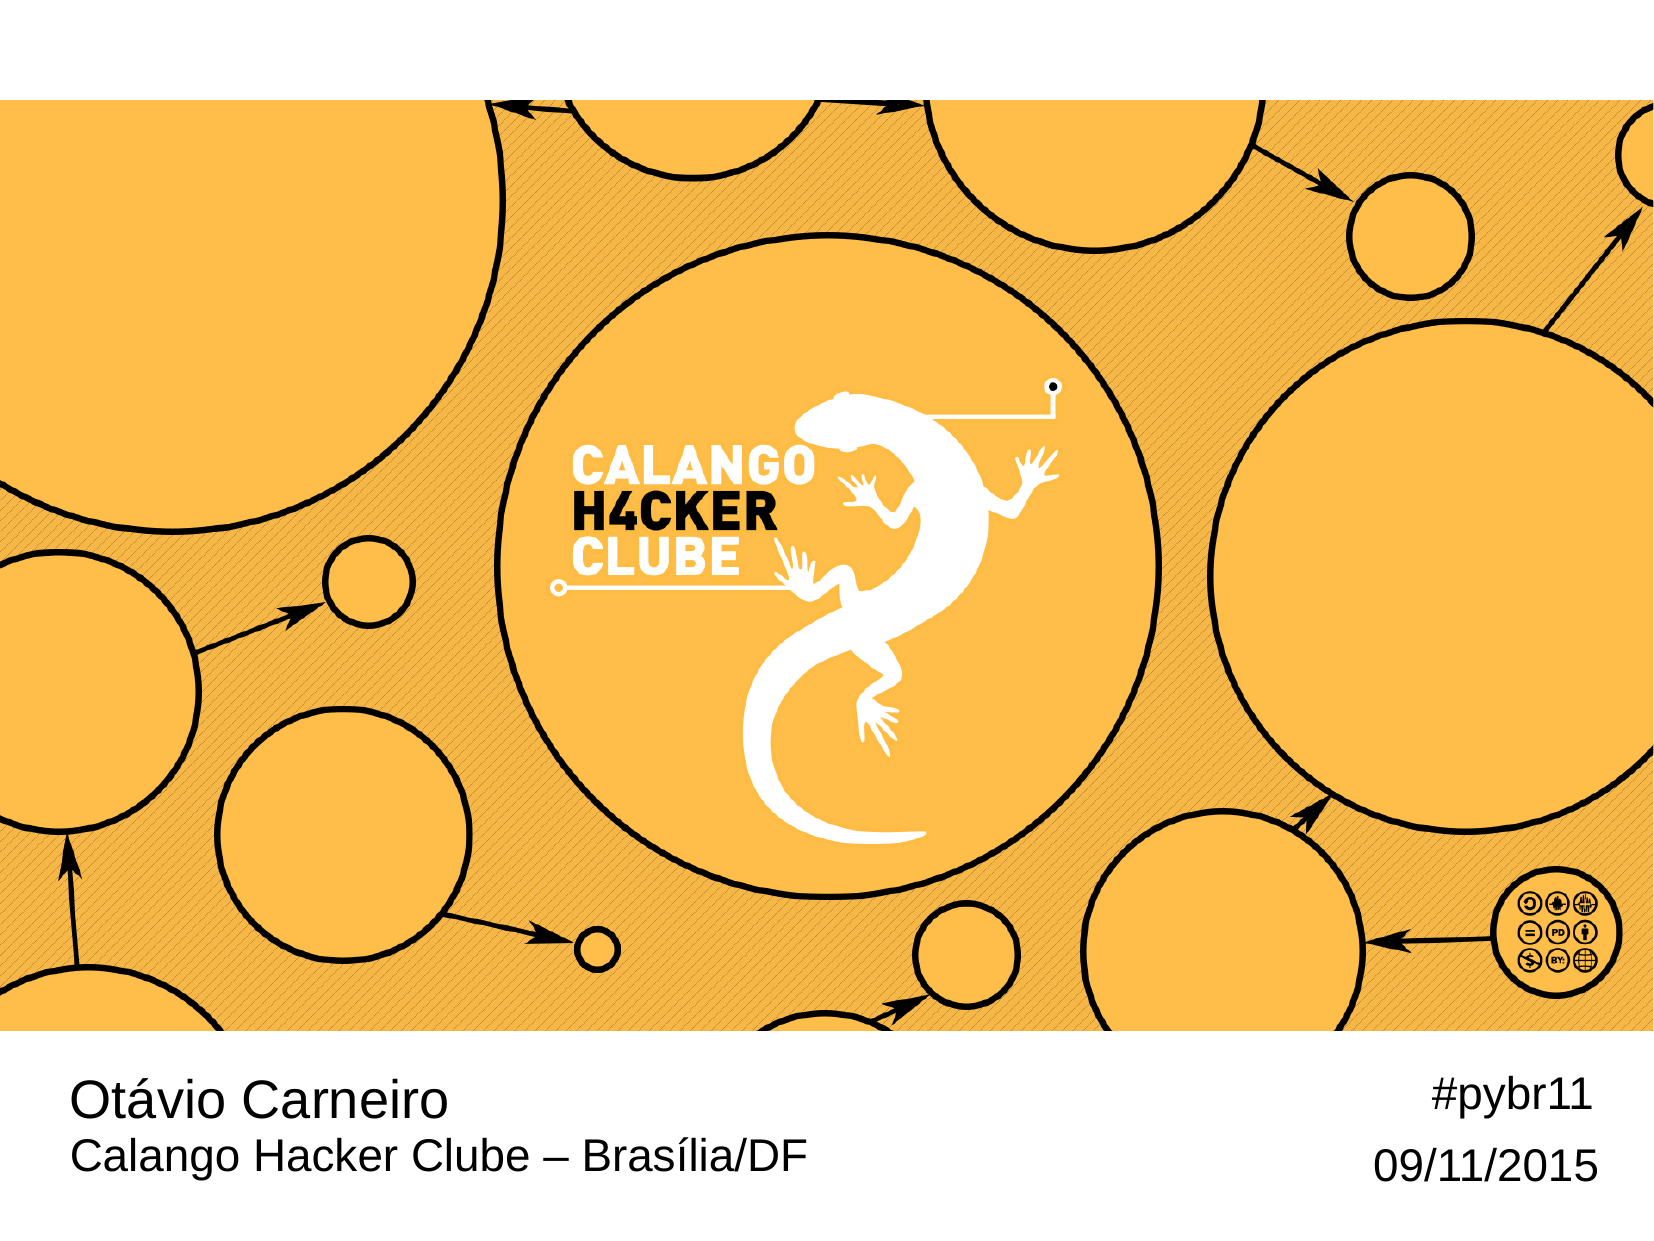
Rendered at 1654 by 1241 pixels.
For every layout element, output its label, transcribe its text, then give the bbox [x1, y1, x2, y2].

text_box 09/11/2015 [1358, 1132, 1618, 1199]
picture [0, 100, 1654, 1031]
text_box Otávio Carneiro Calango Hacker Clube – Brasília/DF [54, 1062, 1170, 1190]
text_box #pybr11 [1417, 1060, 1613, 1127]
